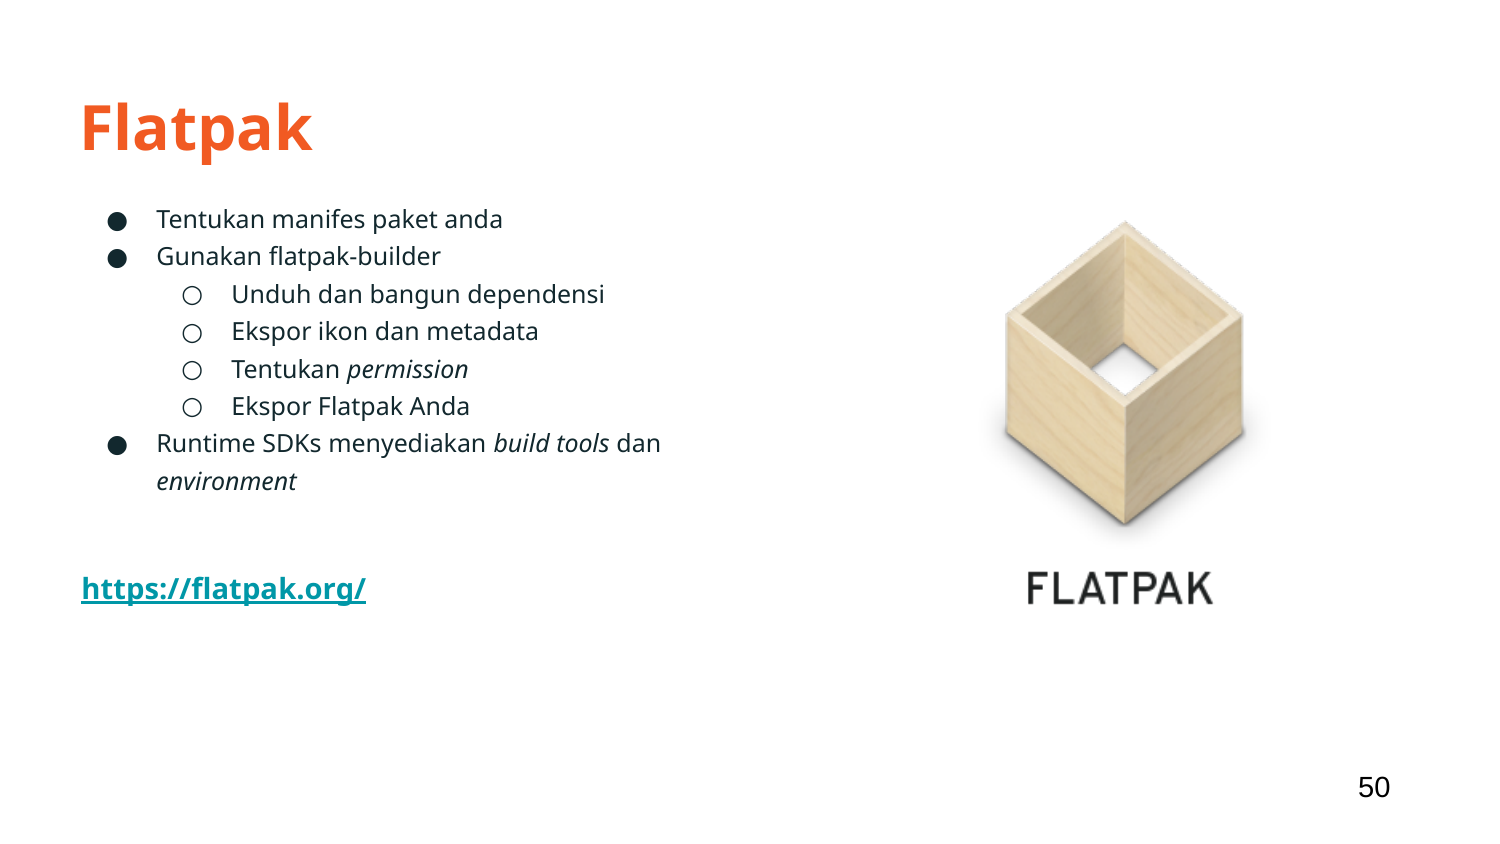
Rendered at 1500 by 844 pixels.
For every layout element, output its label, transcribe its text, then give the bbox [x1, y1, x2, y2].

list Tentukan manifes paket anda Gunakan flatpak-builder Unduh dan bangun dependensi Ekspor ikon dan metadata Tentukan permission Ekspor Flatpak Anda Runtime SDKs menyediakan build tools dan environment https://flatpak.org/ [66, 181, 722, 742]
title Flatpak [64, 72, 614, 167]
slide_number <number> [1343, 753, 1434, 818]
picture [873, 181, 1354, 662]
